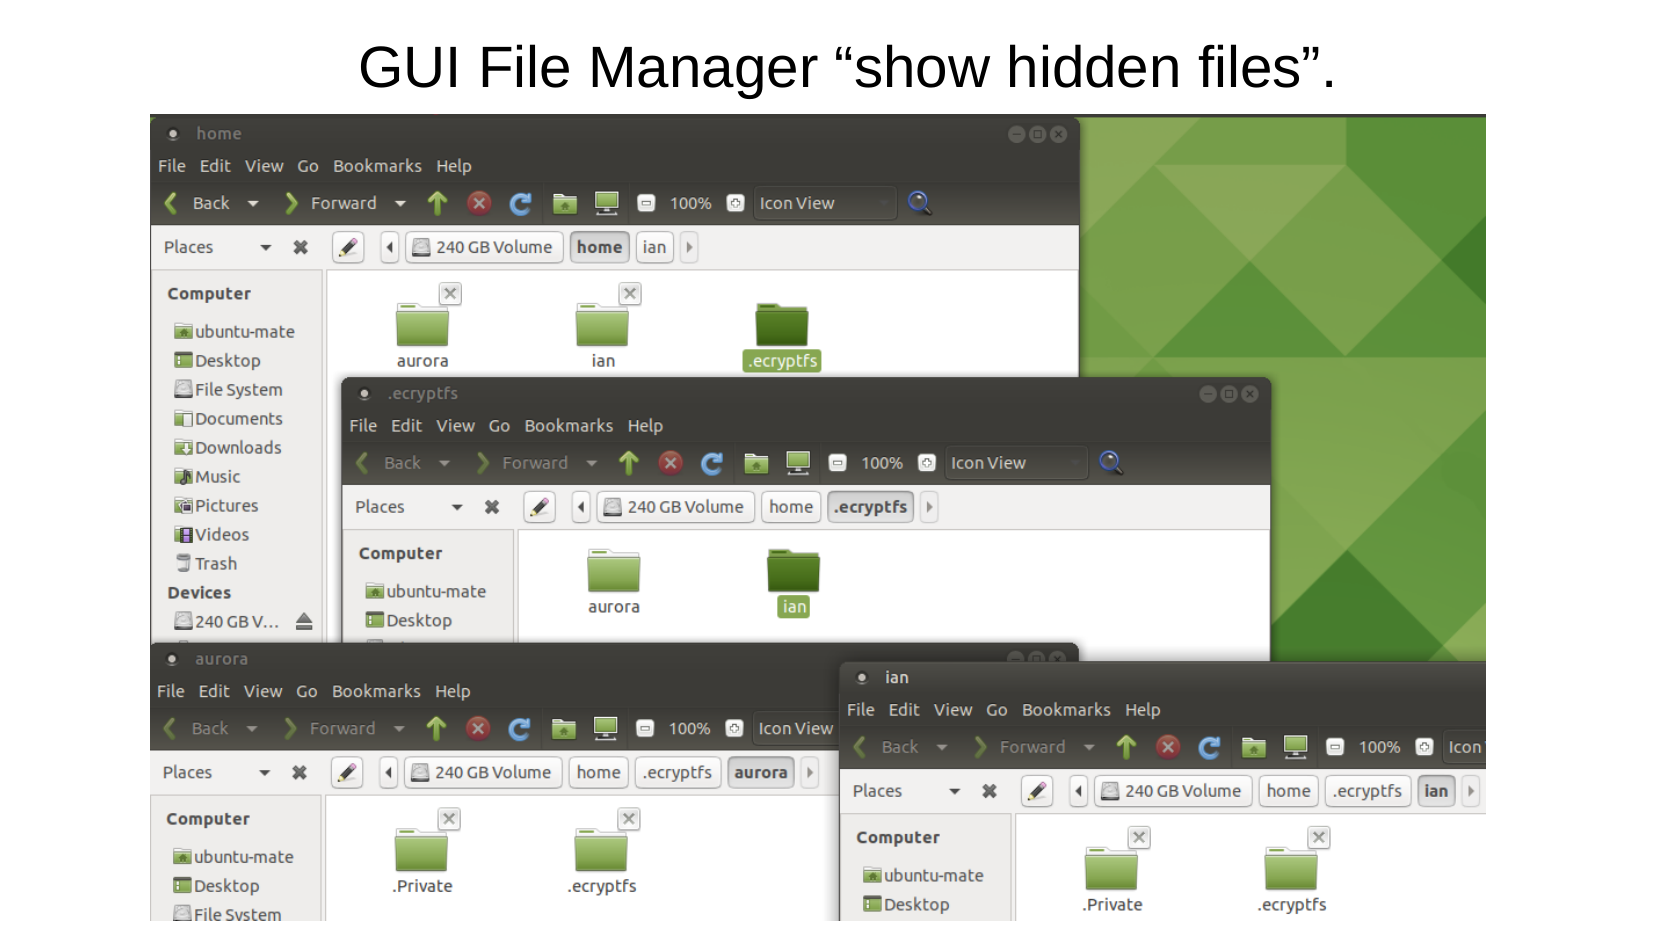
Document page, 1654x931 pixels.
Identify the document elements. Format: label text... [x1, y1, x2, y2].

picture [150, 114, 1486, 921]
title GUI File Manager “show hidden files”. [35, 21, 1626, 115]
